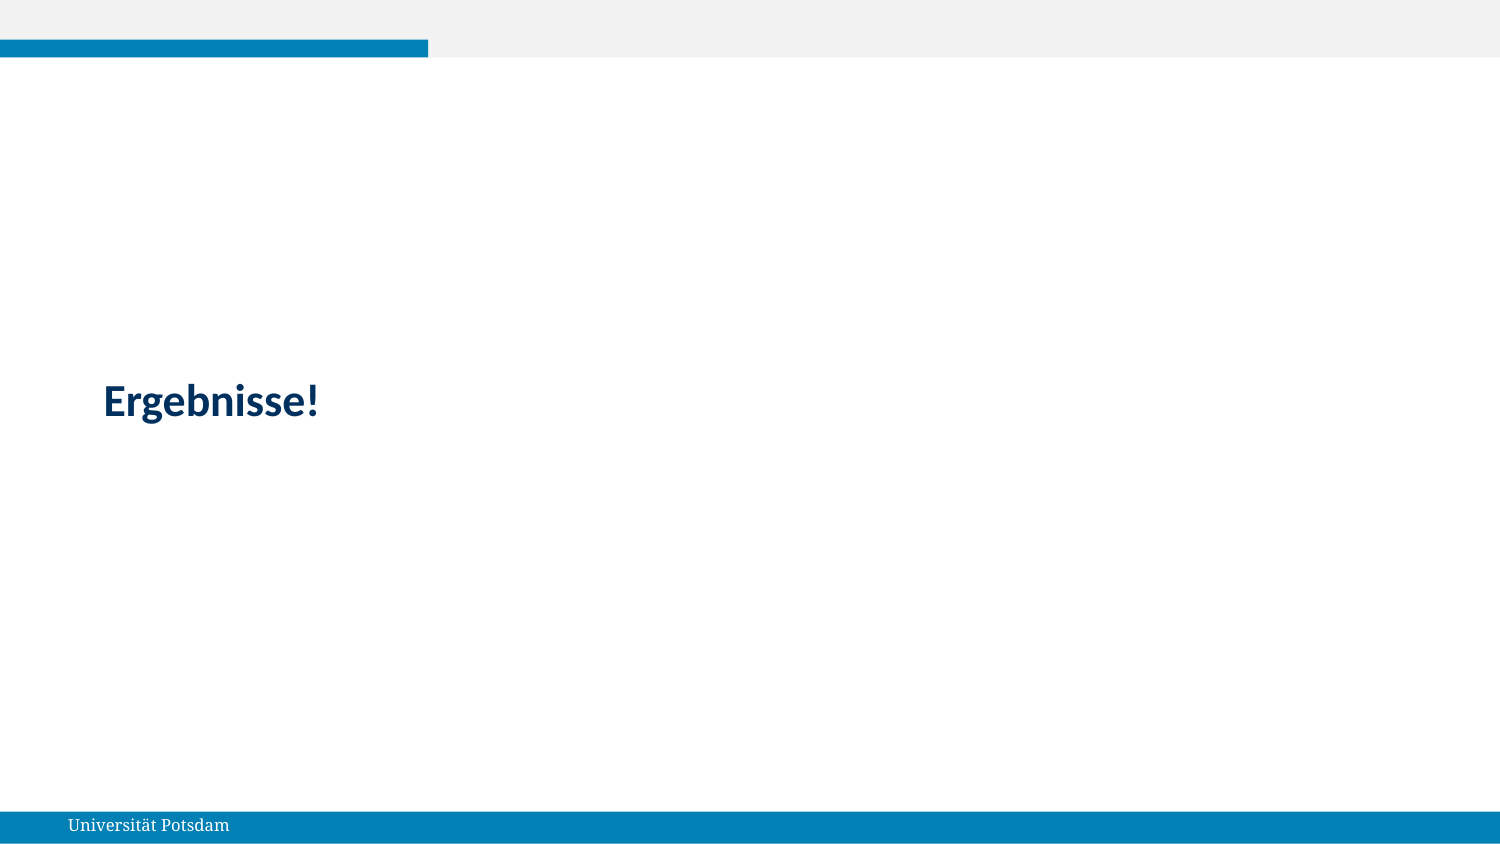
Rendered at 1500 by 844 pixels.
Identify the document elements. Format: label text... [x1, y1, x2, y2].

title Ergebnisse! [88, 383, 1418, 414]
